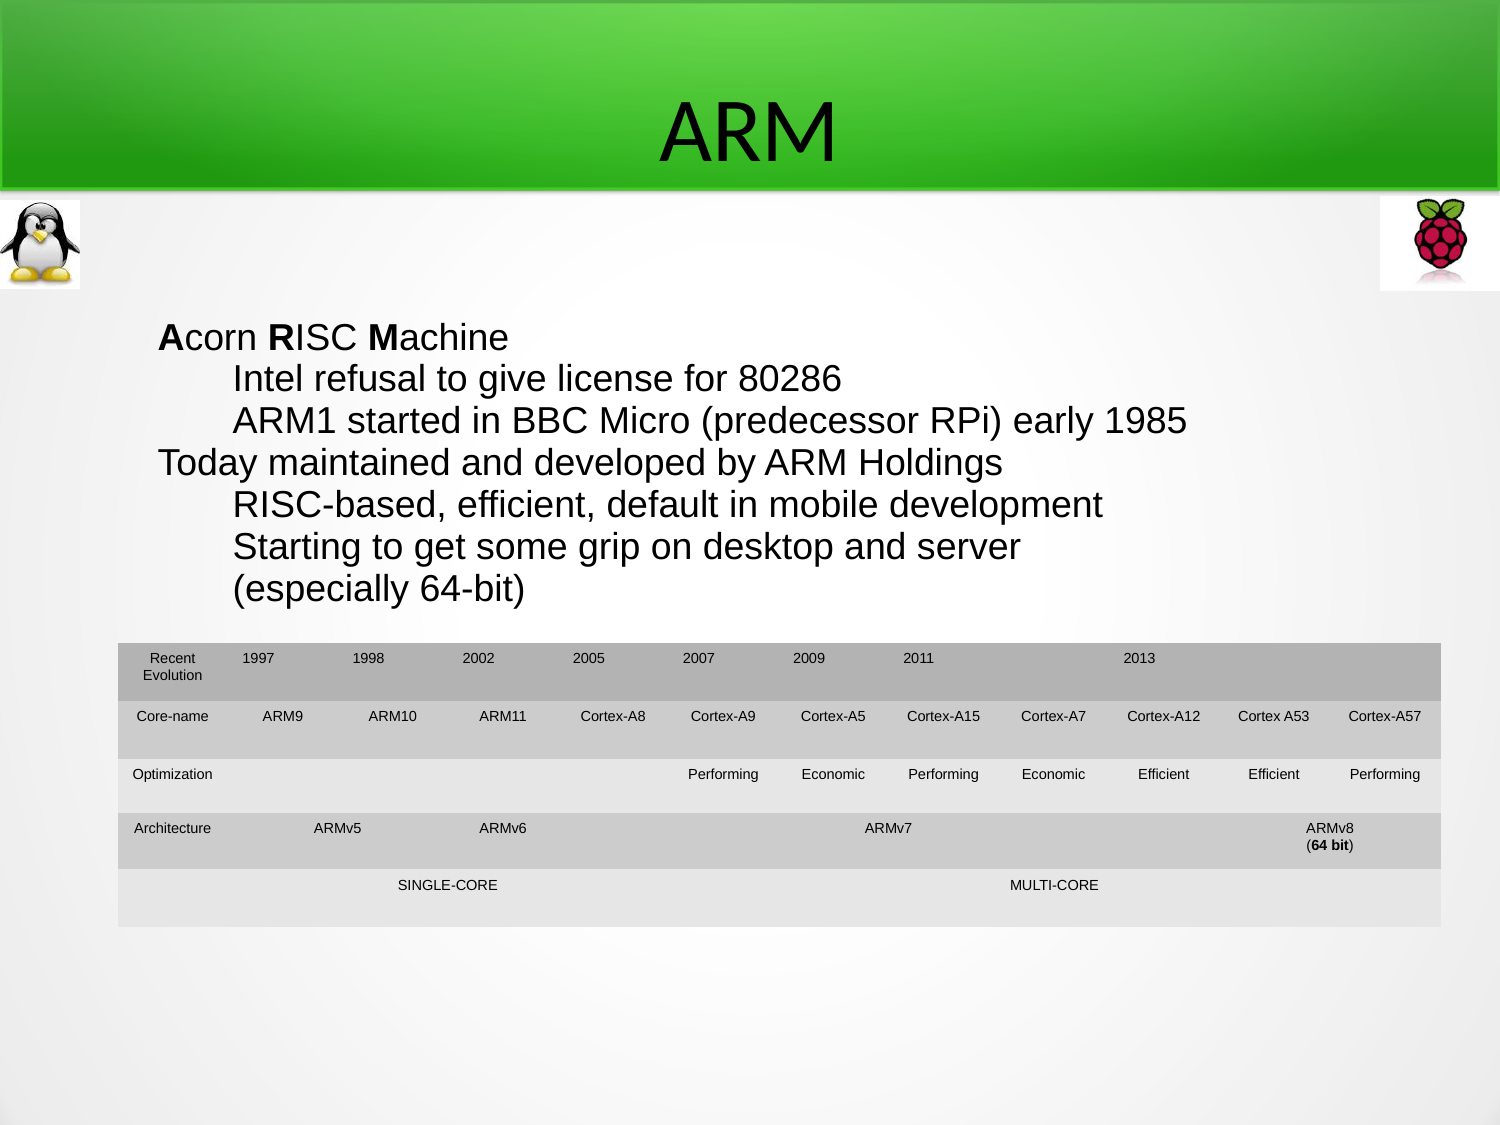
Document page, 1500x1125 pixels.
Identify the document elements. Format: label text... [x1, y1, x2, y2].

table_cell ARMv6 [448, 813, 558, 869]
table_cell Cortex-A8 [558, 701, 668, 759]
table_cell ARMv8 (64 bit) [1219, 813, 1441, 869]
table_cell ARMv7 [558, 813, 1219, 869]
table_cell [338, 759, 448, 813]
table_header 2002 [448, 643, 558, 701]
table_cell Optimization [118, 759, 228, 813]
table_cell MULTI-CORE [668, 869, 1441, 927]
table_cell Efficient [1219, 759, 1329, 813]
table_cell [448, 759, 558, 813]
title ARM [75, 45, 1425, 233]
text_box Acorn RISC Machine Intel refusal to give license for 80286 ARM1 started in BBC Micro (predecessor RPi) early 1985 Today maintained and developed by ARM Holdings RISC-based, efficient, default in mobile development Starting to get some grip on desktop and server (especially 64-bit) [142, 308, 1267, 618]
table_header 2007 [668, 643, 778, 701]
table_cell Performing [1329, 759, 1441, 813]
table_cell [118, 869, 228, 927]
table_cell Architecture [118, 813, 228, 869]
table_cell Economic [778, 759, 888, 813]
table_cell [558, 759, 668, 813]
table_header 1997 [228, 643, 338, 701]
table_cell Cortex-A5 [778, 701, 888, 759]
table_cell ARM11 [448, 701, 558, 759]
table_cell Cortex-A9 [668, 701, 778, 759]
table_cell Cortex A53 [1219, 701, 1329, 759]
table_cell Cortex-A12 [1109, 701, 1219, 759]
table_header 2013 [1109, 643, 1441, 701]
table_header 2011 [888, 643, 1109, 701]
table_cell ARM10 [338, 701, 448, 759]
table_cell SINGLE-CORE [228, 869, 668, 927]
table_cell Performing [888, 759, 999, 813]
table_header 2009 [778, 643, 888, 701]
table_cell Cortex-A7 [999, 701, 1109, 759]
picture [0, 200, 80, 289]
table_header Recent Evolution [118, 643, 228, 701]
table_header 1998 [338, 643, 448, 701]
table_cell Efficient [1109, 759, 1219, 813]
table_cell Economic [999, 759, 1109, 813]
table_cell Performing [668, 759, 778, 813]
table_cell ARMv5 [228, 813, 448, 869]
table_cell ARM9 [228, 701, 338, 759]
table_header 2005 [558, 643, 668, 701]
table_cell [228, 759, 338, 813]
table_cell Core-name [118, 701, 228, 759]
table_cell Cortex-A57 [1329, 701, 1441, 759]
table_cell Cortex-A15 [888, 701, 999, 759]
picture [1380, 196, 1500, 291]
